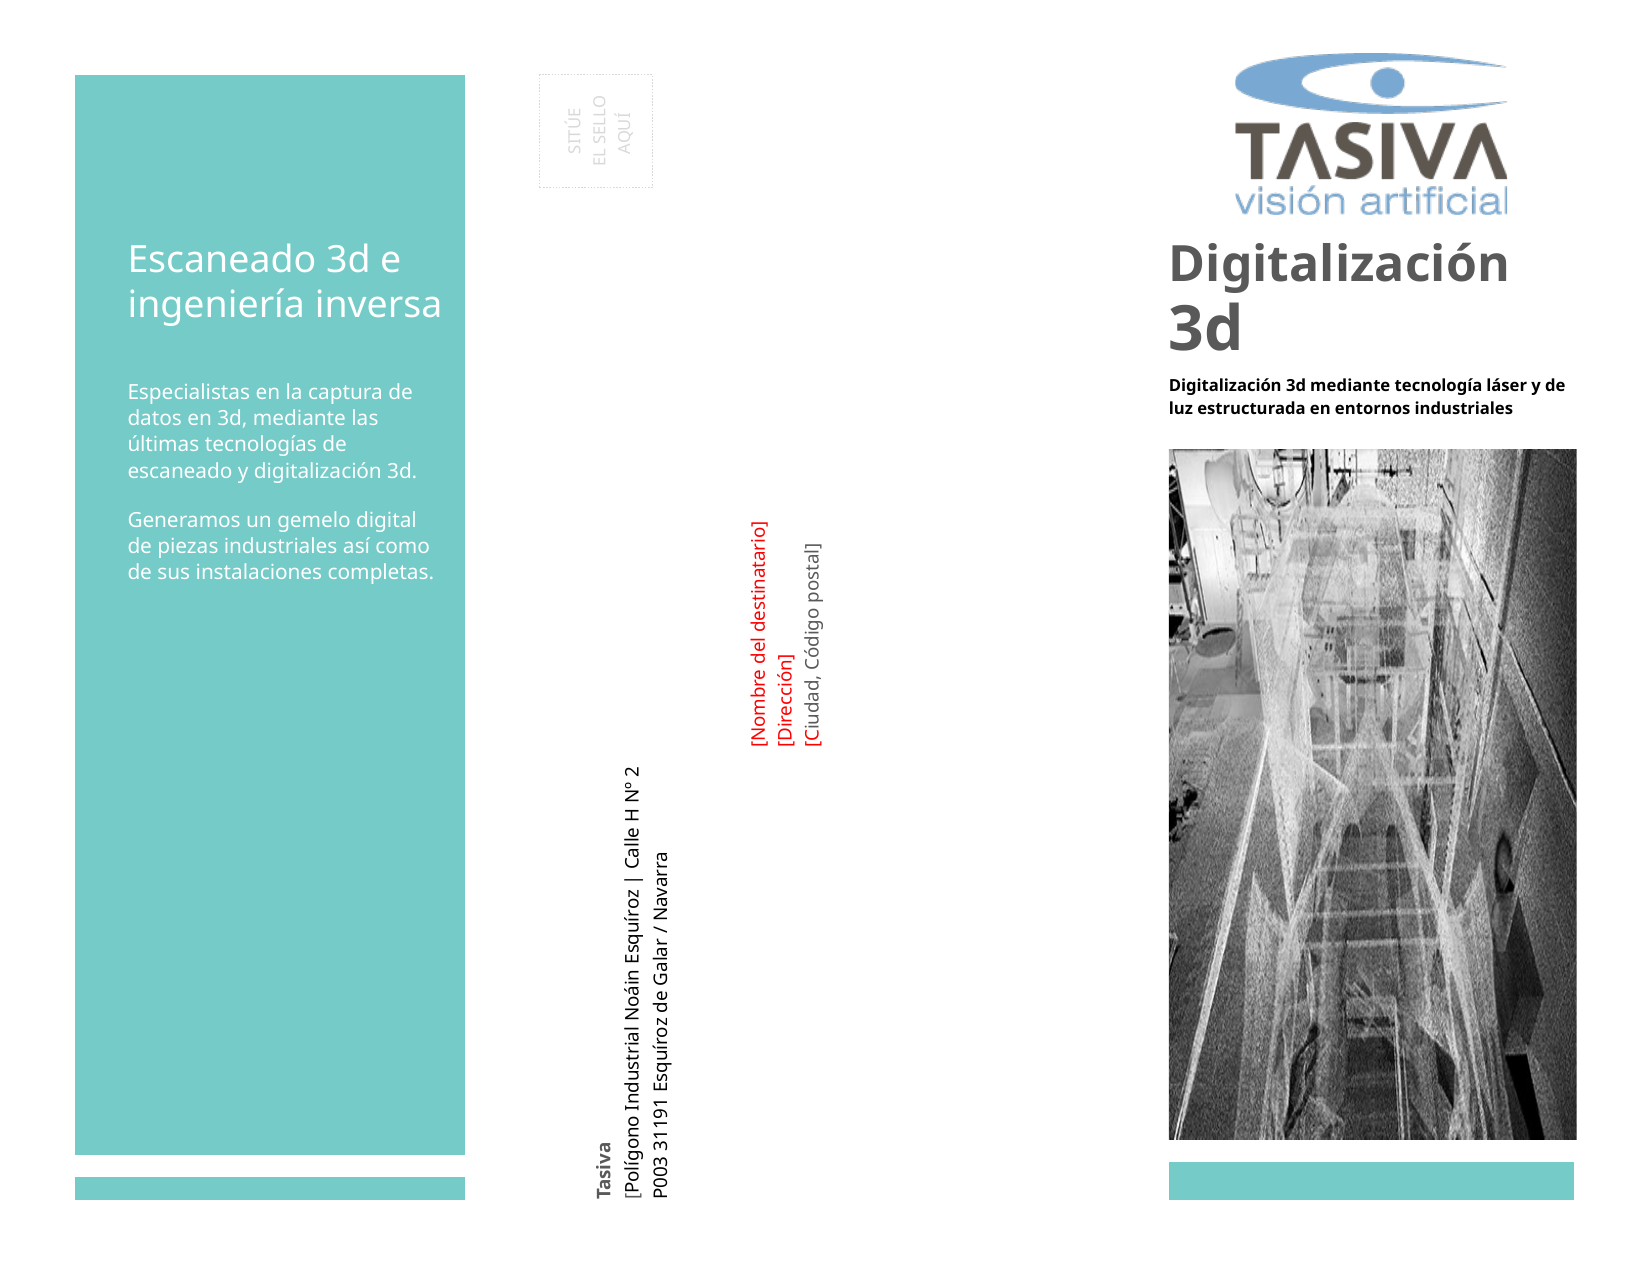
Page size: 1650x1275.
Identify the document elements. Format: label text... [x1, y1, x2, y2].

list P003 31191 Esquíroz de Galar / Navarra [648, 747, 677, 1200]
list Escaneado 3d e ingeniería inversa [127, 181, 445, 325]
picture [1168, 449, 1577, 1141]
list Digitalización 3d [1168, 75, 1574, 365]
text_box [1235, 54, 1507, 215]
list [Polígono Industrial Noáin Esquíroz | Calle H Nº 2 [619, 680, 649, 1200]
list Digitalización 3d mediante tecnología láser y de luz estructurada en entornos industriales [1168, 371, 1574, 429]
list Especialistas en la captura de datos en 3d, mediante las últimas tecnologías de escaneado y digitalización 3d. Generamos un gemelo digital de piezas industriales así como de sus instalaciones completas. [127, 377, 445, 1103]
list Tasiva [591, 869, 619, 1200]
list [Nombre del destinatario] [Dirección] [Ciudad, Código postal] [741, 325, 872, 748]
